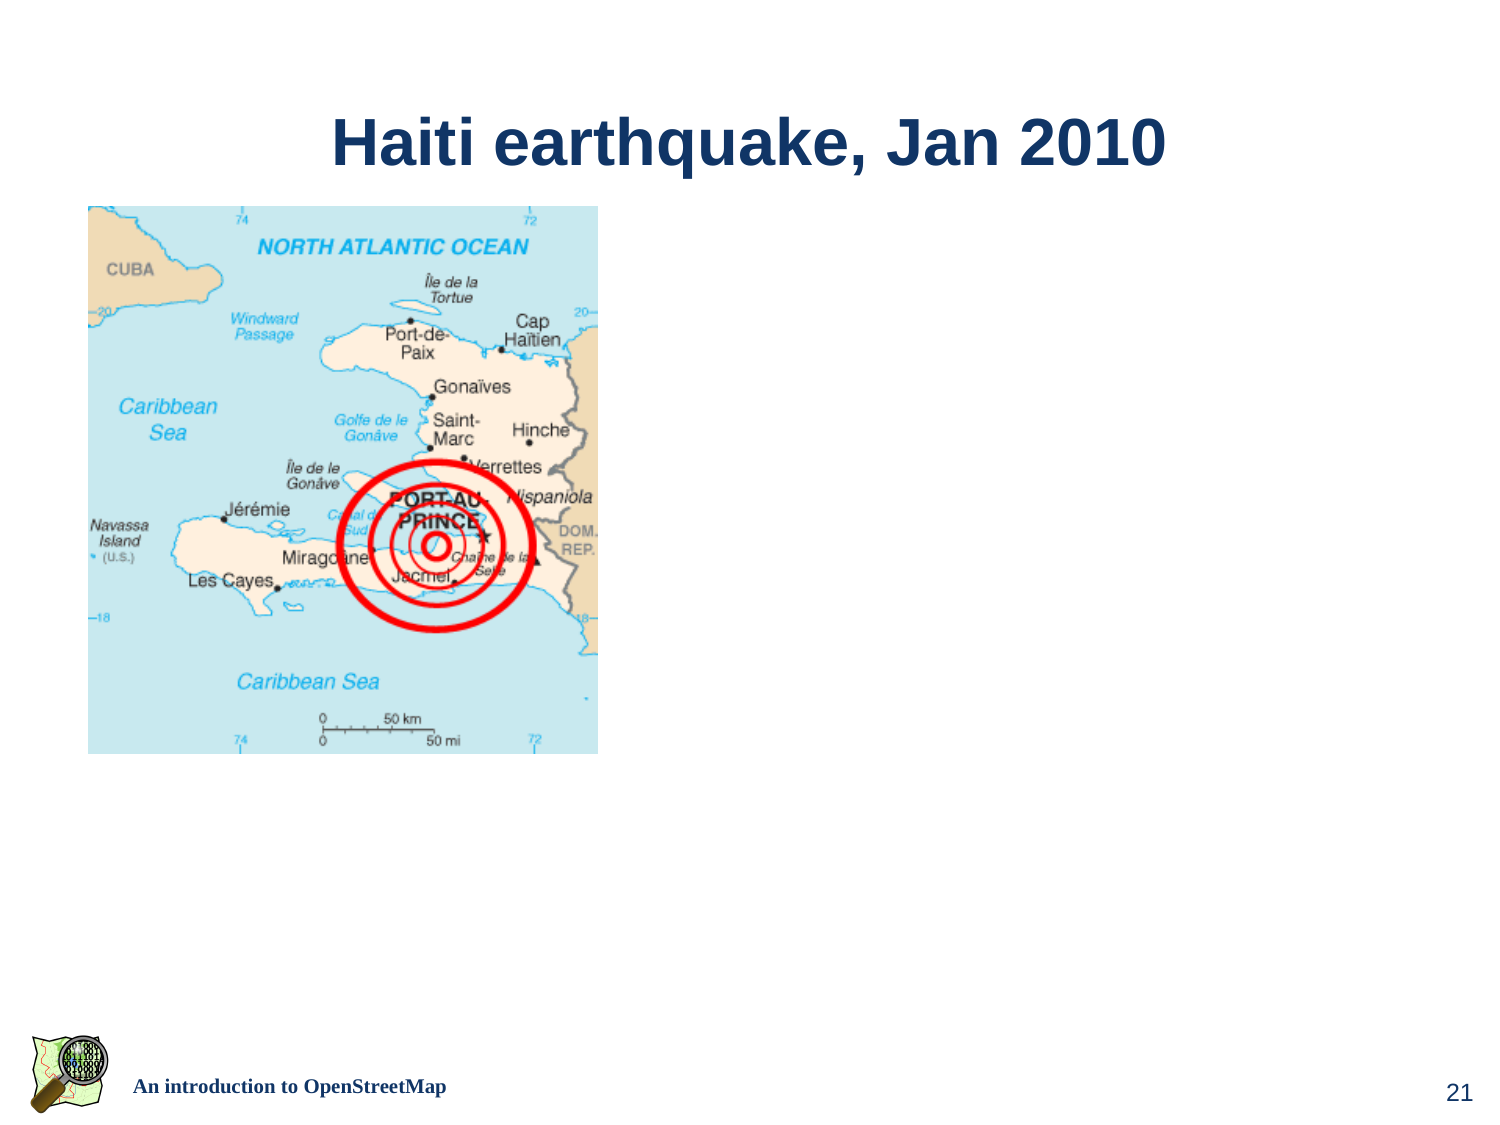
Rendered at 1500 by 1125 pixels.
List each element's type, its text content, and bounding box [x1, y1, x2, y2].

title Haiti earthquake, Jan 2010 [74, 44, 1425, 233]
picture [88, 206, 598, 754]
picture [29, 1033, 110, 1114]
